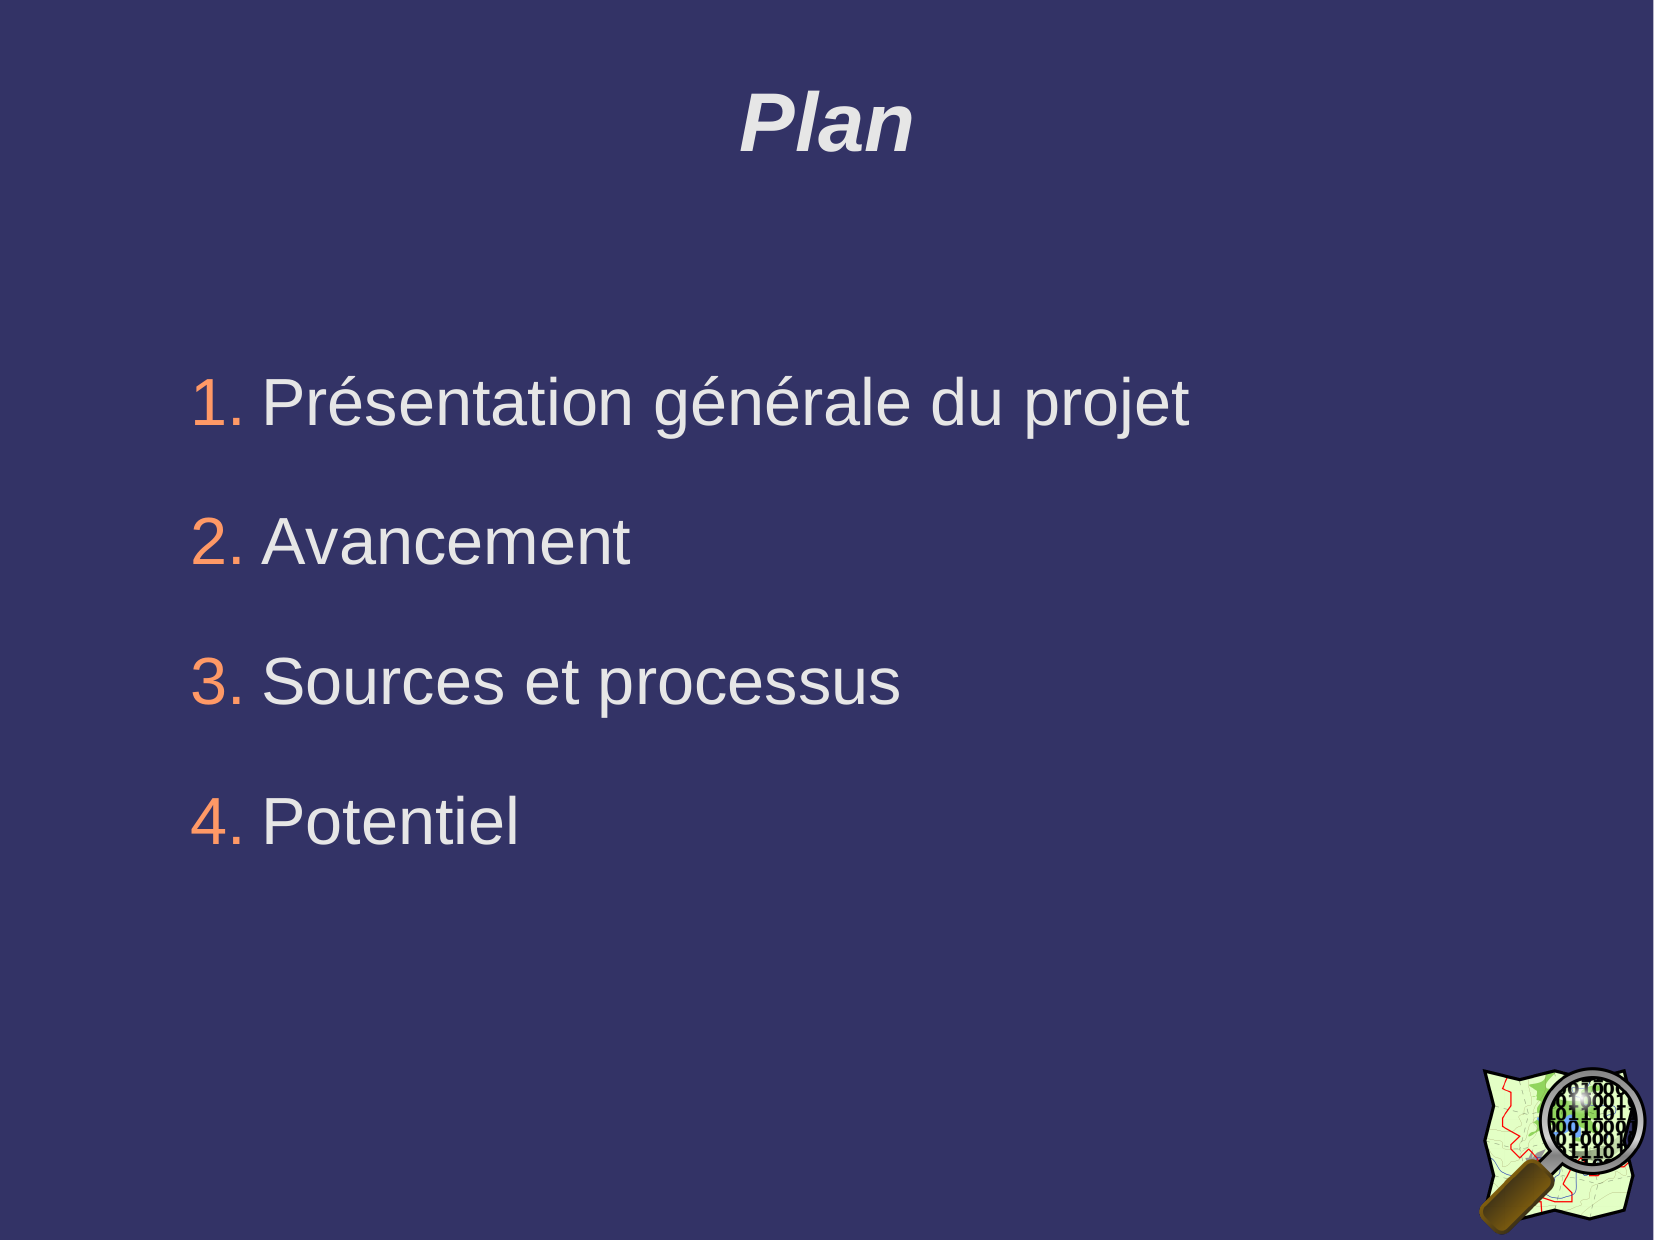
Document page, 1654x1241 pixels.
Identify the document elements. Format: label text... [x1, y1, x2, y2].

title Plan [121, 19, 1534, 227]
picture [1476, 1062, 1650, 1236]
list Présentation générale du projet Avancement Sources et processus Potentiel [178, 364, 1570, 1147]
